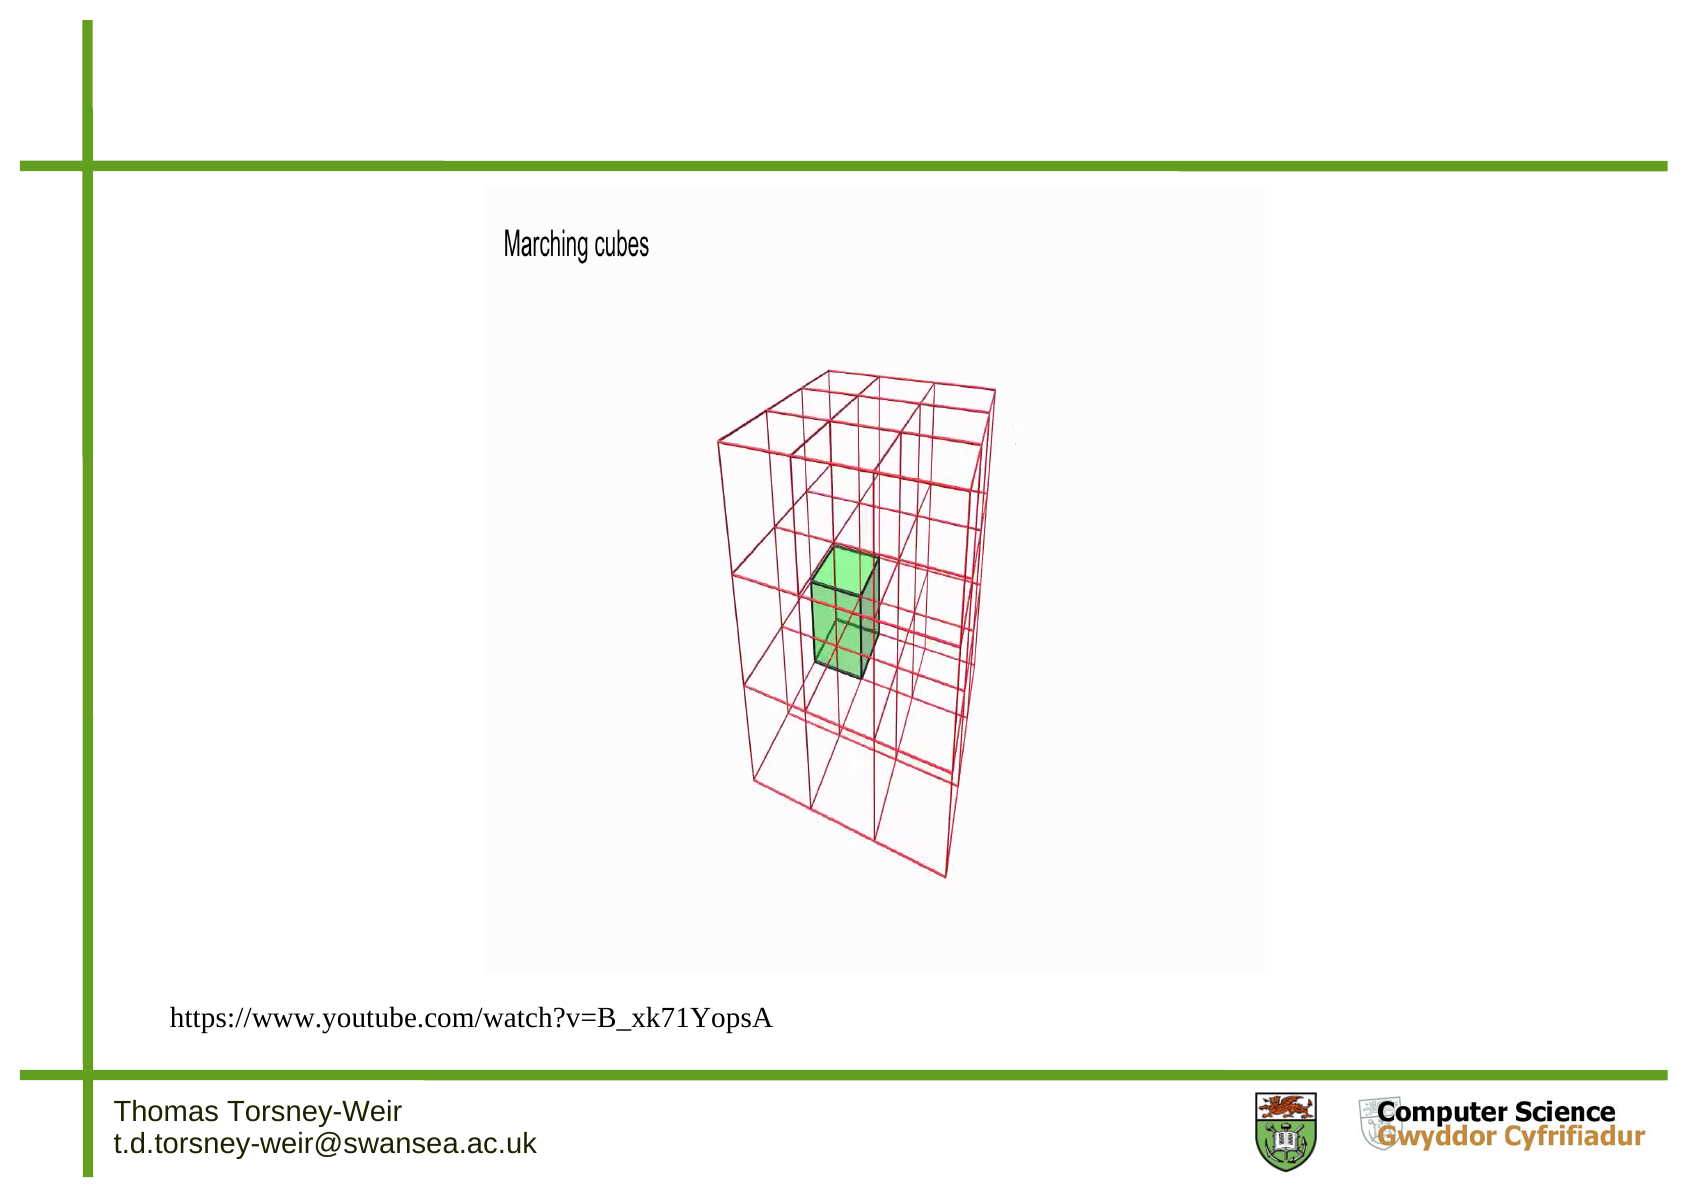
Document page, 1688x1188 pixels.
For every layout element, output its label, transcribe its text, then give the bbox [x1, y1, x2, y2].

text_box https://www.youtube.com/watch?v=B_xk71YopsA [155, 994, 1214, 1066]
picture [1240, 1092, 1654, 1173]
text_box [482, 185, 1272, 975]
